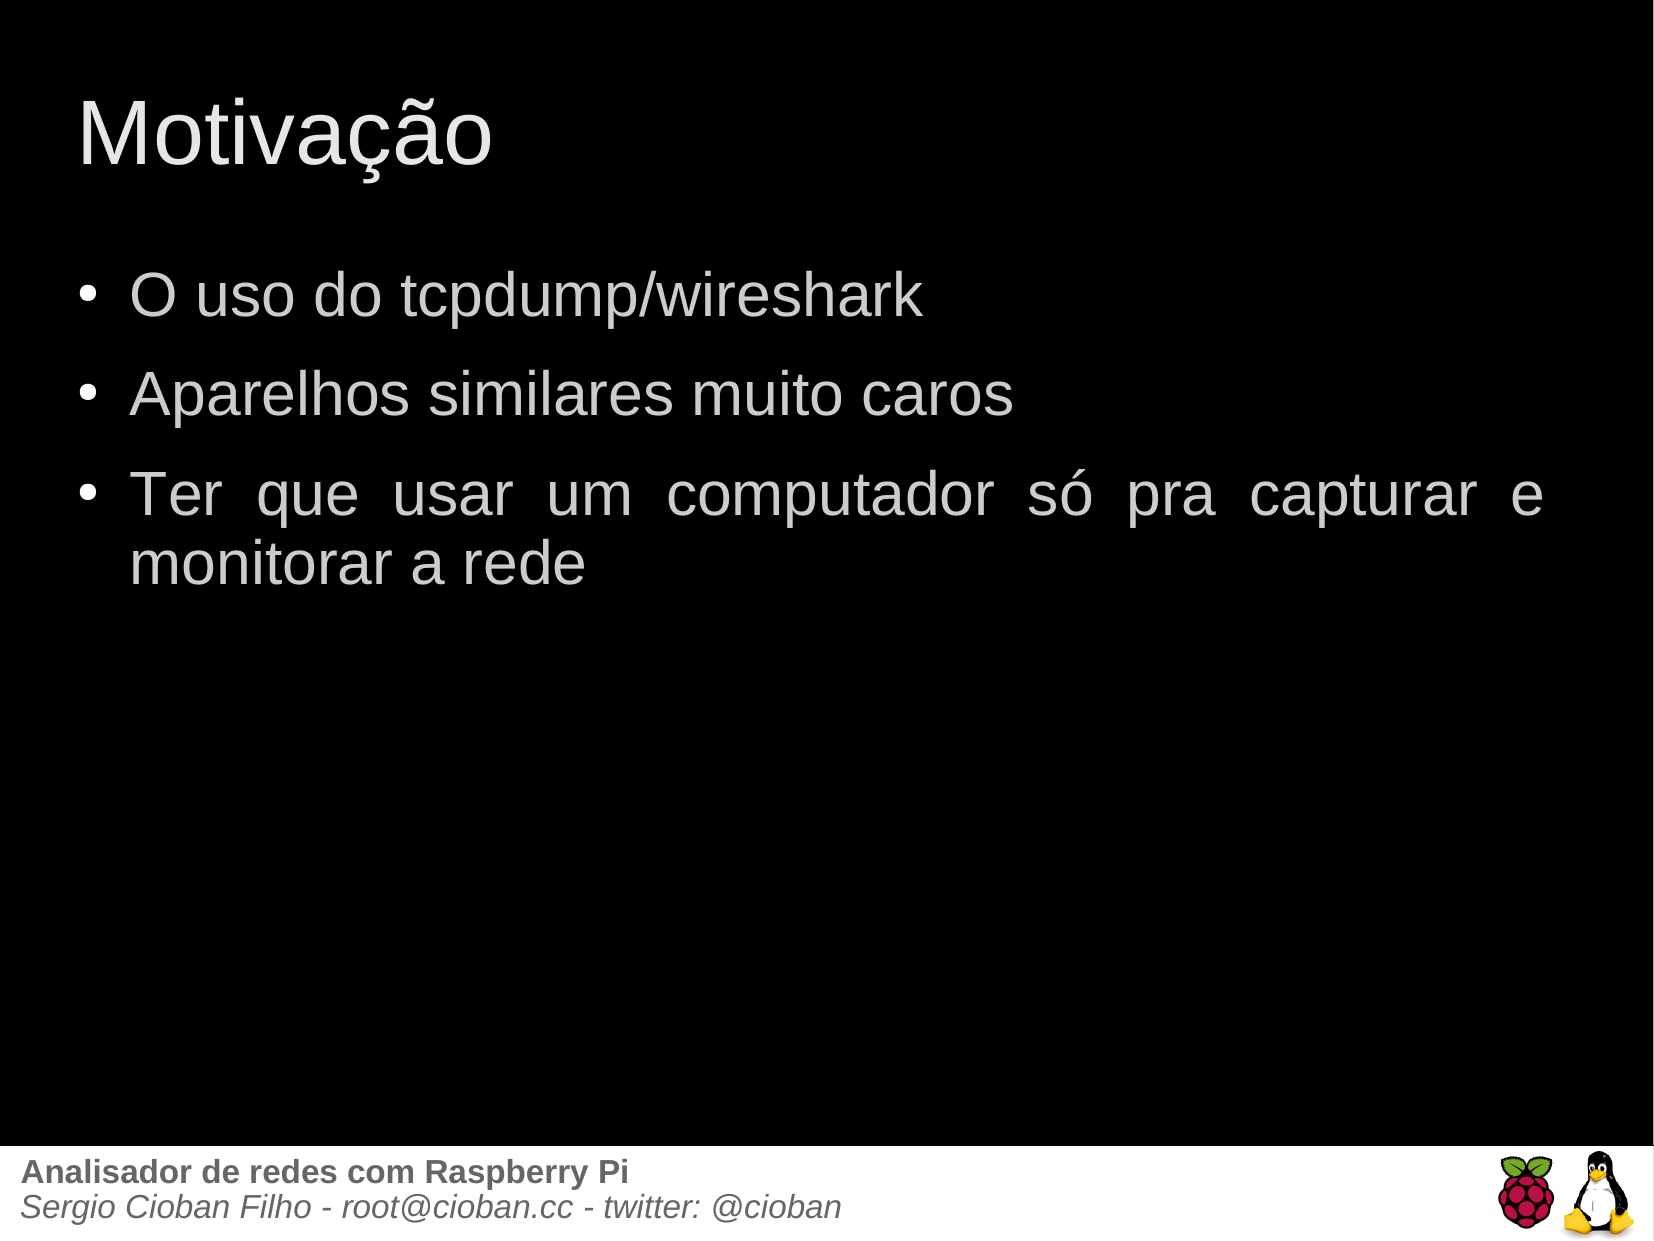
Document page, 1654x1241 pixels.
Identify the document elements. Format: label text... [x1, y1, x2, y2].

title Motivação [76, 29, 1565, 237]
list O uso do tcpdump/wireshark Aparelhos similares muito caros Ter que usar um computador só pra capturar e monitorar a rede [59, 259, 1548, 1038]
picture [1476, 1147, 1634, 1240]
